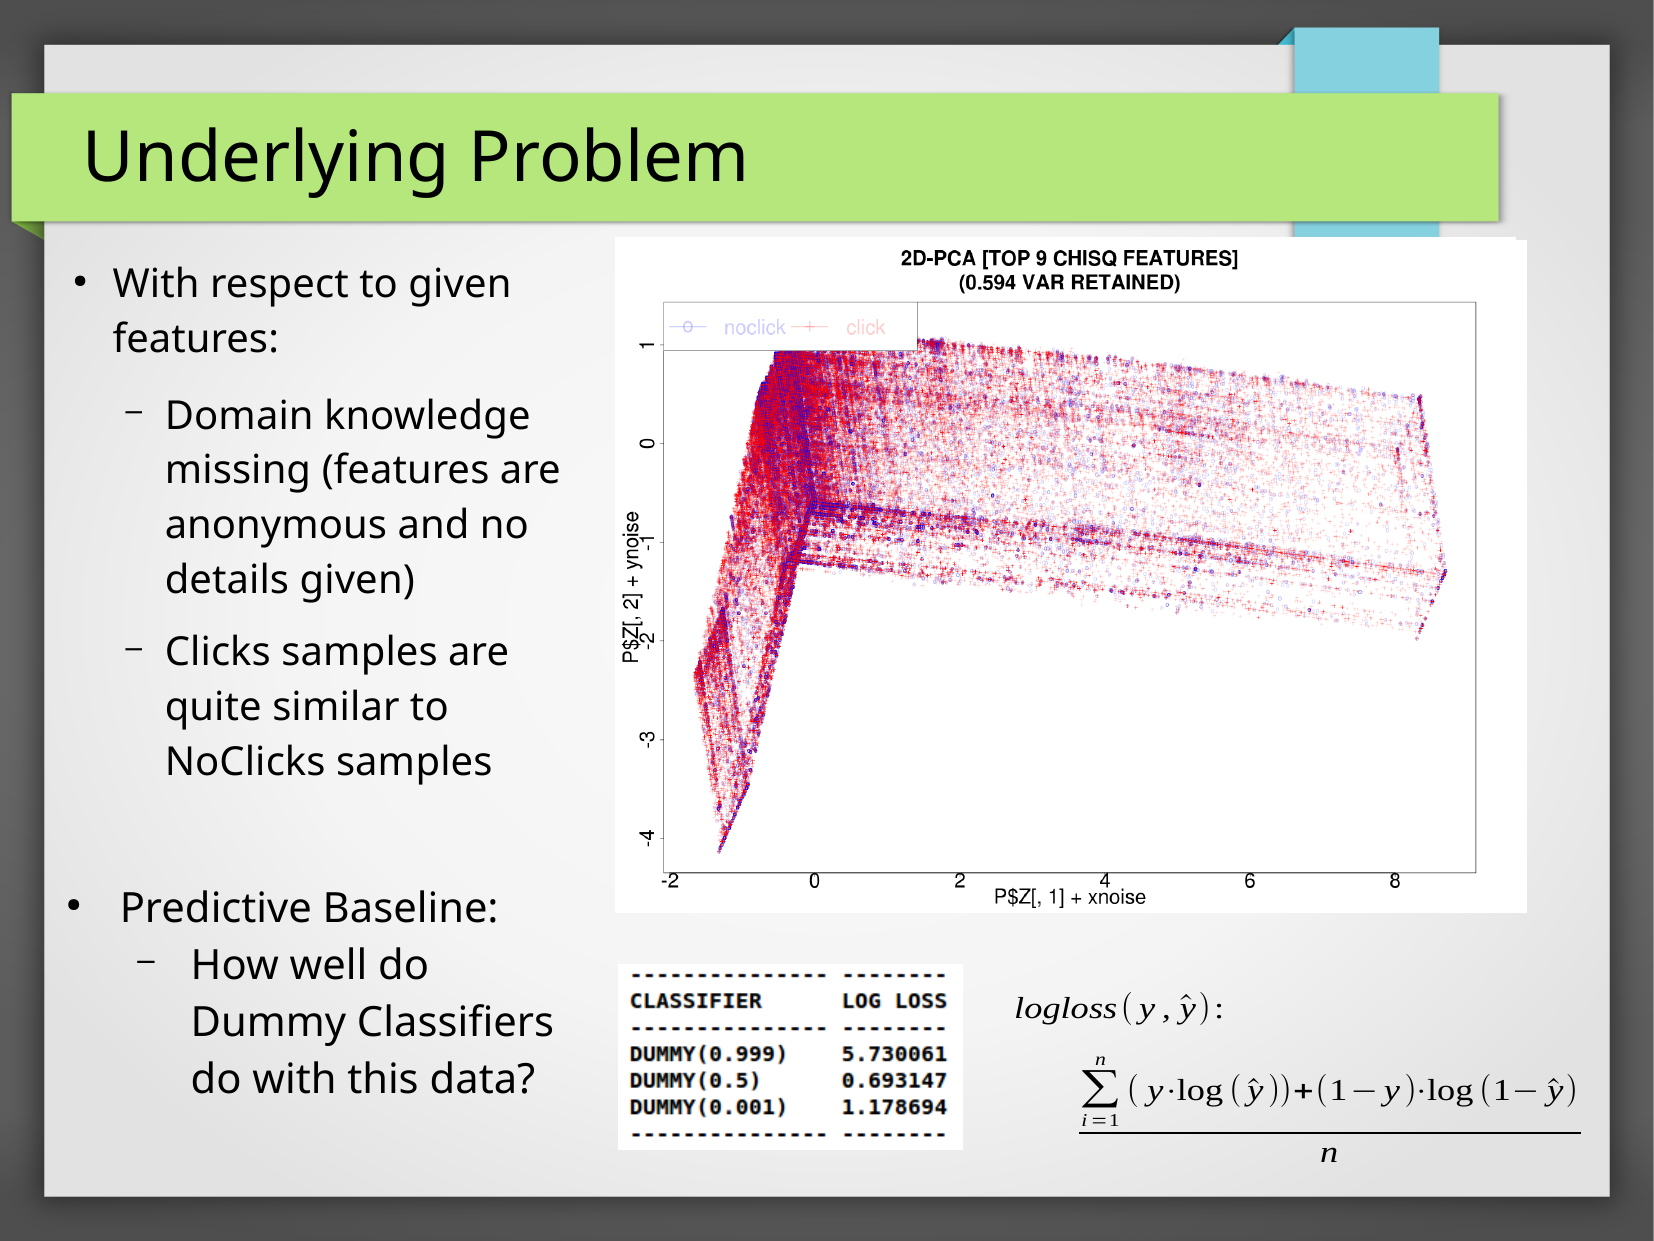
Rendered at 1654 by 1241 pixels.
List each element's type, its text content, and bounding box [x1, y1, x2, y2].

text_box Predictive Baseline: How well do Dummy Classifiers do with this data? [34, 870, 586, 1186]
list With respect to given features: Domain knowledge missing (features are anonymous and no details given) Clicks samples are quite similar to NoClicks samples [60, 255, 586, 796]
title Underlying Problem [82, 94, 1264, 213]
chart [1067, 1048, 1591, 1171]
chart [1005, 990, 1234, 1027]
picture [0, 0, 1654, 1241]
